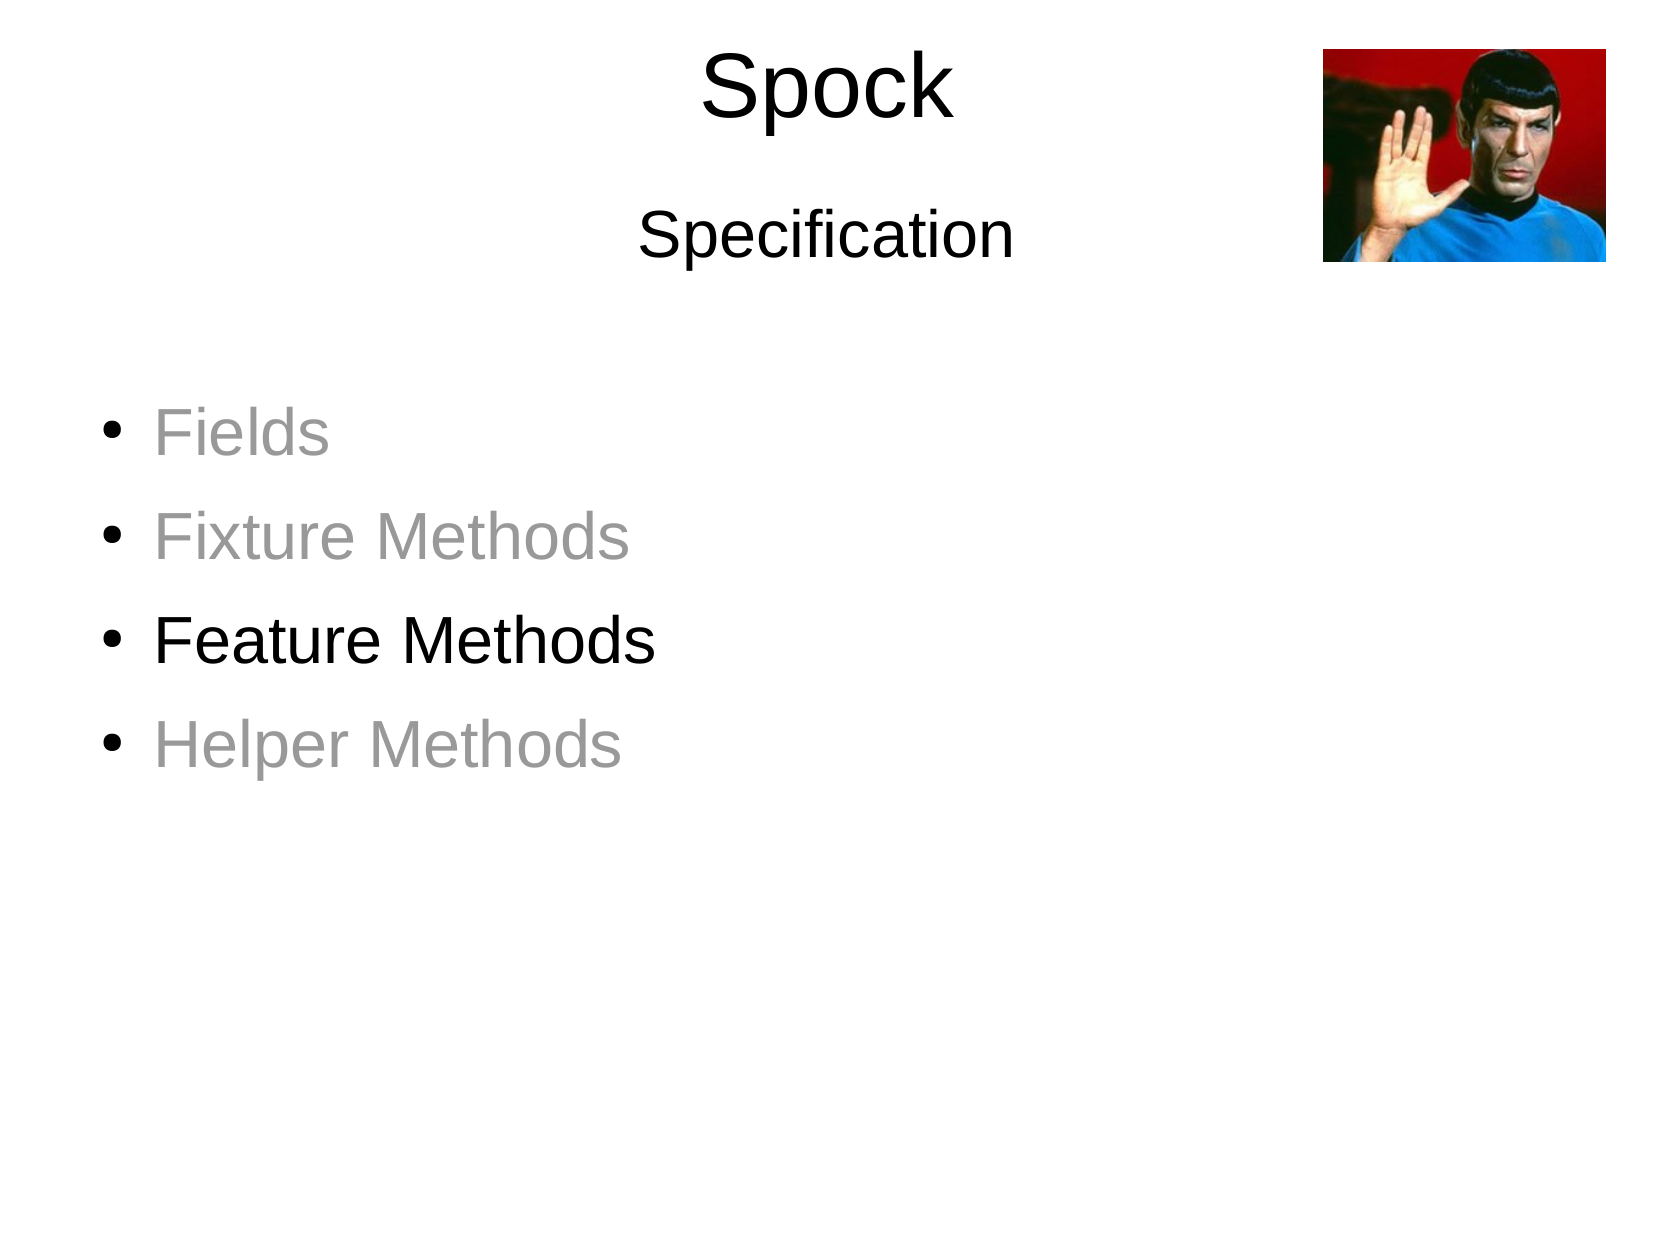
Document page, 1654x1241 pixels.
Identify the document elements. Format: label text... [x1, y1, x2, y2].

title Spock Specification [82, 34, 1571, 272]
picture [1323, 49, 1606, 262]
list Fields Fixture Methods Feature Methods Helper Methods [82, 290, 809, 1010]
